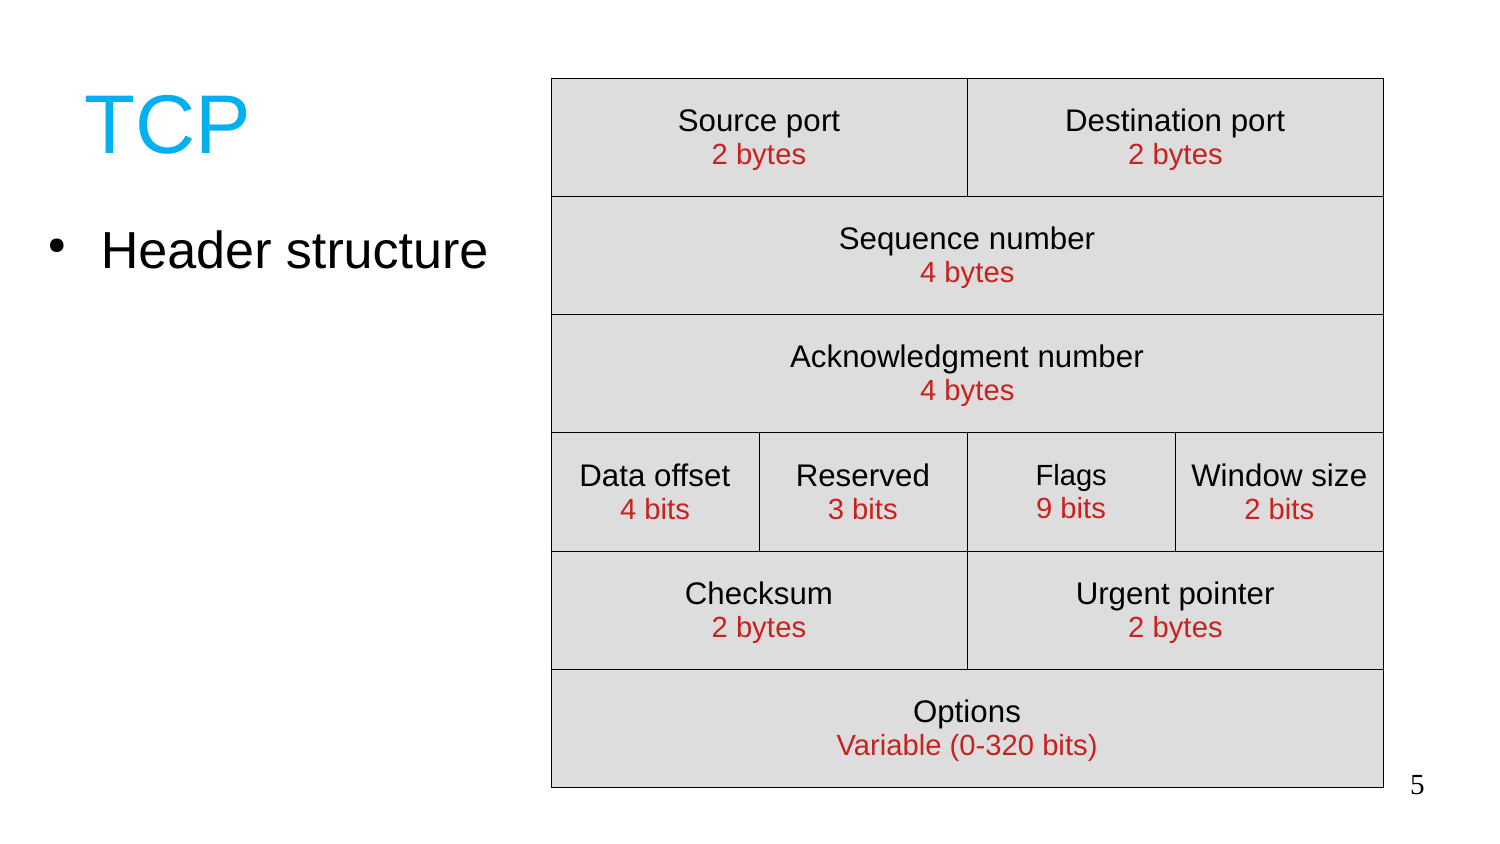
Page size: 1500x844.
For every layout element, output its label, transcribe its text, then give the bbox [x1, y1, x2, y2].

table_header Destination port 2 bytes [968, 79, 1383, 196]
table_cell Checksum 2 bytes [552, 552, 967, 669]
table_cell Reserved 3 bits [760, 433, 967, 551]
table_cell Window size 2 bits [1176, 433, 1383, 551]
list Header structure [30, 210, 551, 746]
table_cell Data offset 4 bits [552, 433, 759, 551]
title TCP [69, 44, 1364, 208]
table_header Source port 2 bytes [552, 79, 967, 196]
table_cell Urgent pointer 2 bytes [968, 552, 1383, 669]
table_cell Acknowledgment number 4 bytes [552, 315, 1383, 432]
table_cell Flags 9 bits [968, 433, 1175, 551]
table_cell Sequence number 4 bytes [552, 197, 1383, 314]
table_cell Options Variable (0-320 bits) [552, 670, 1383, 787]
